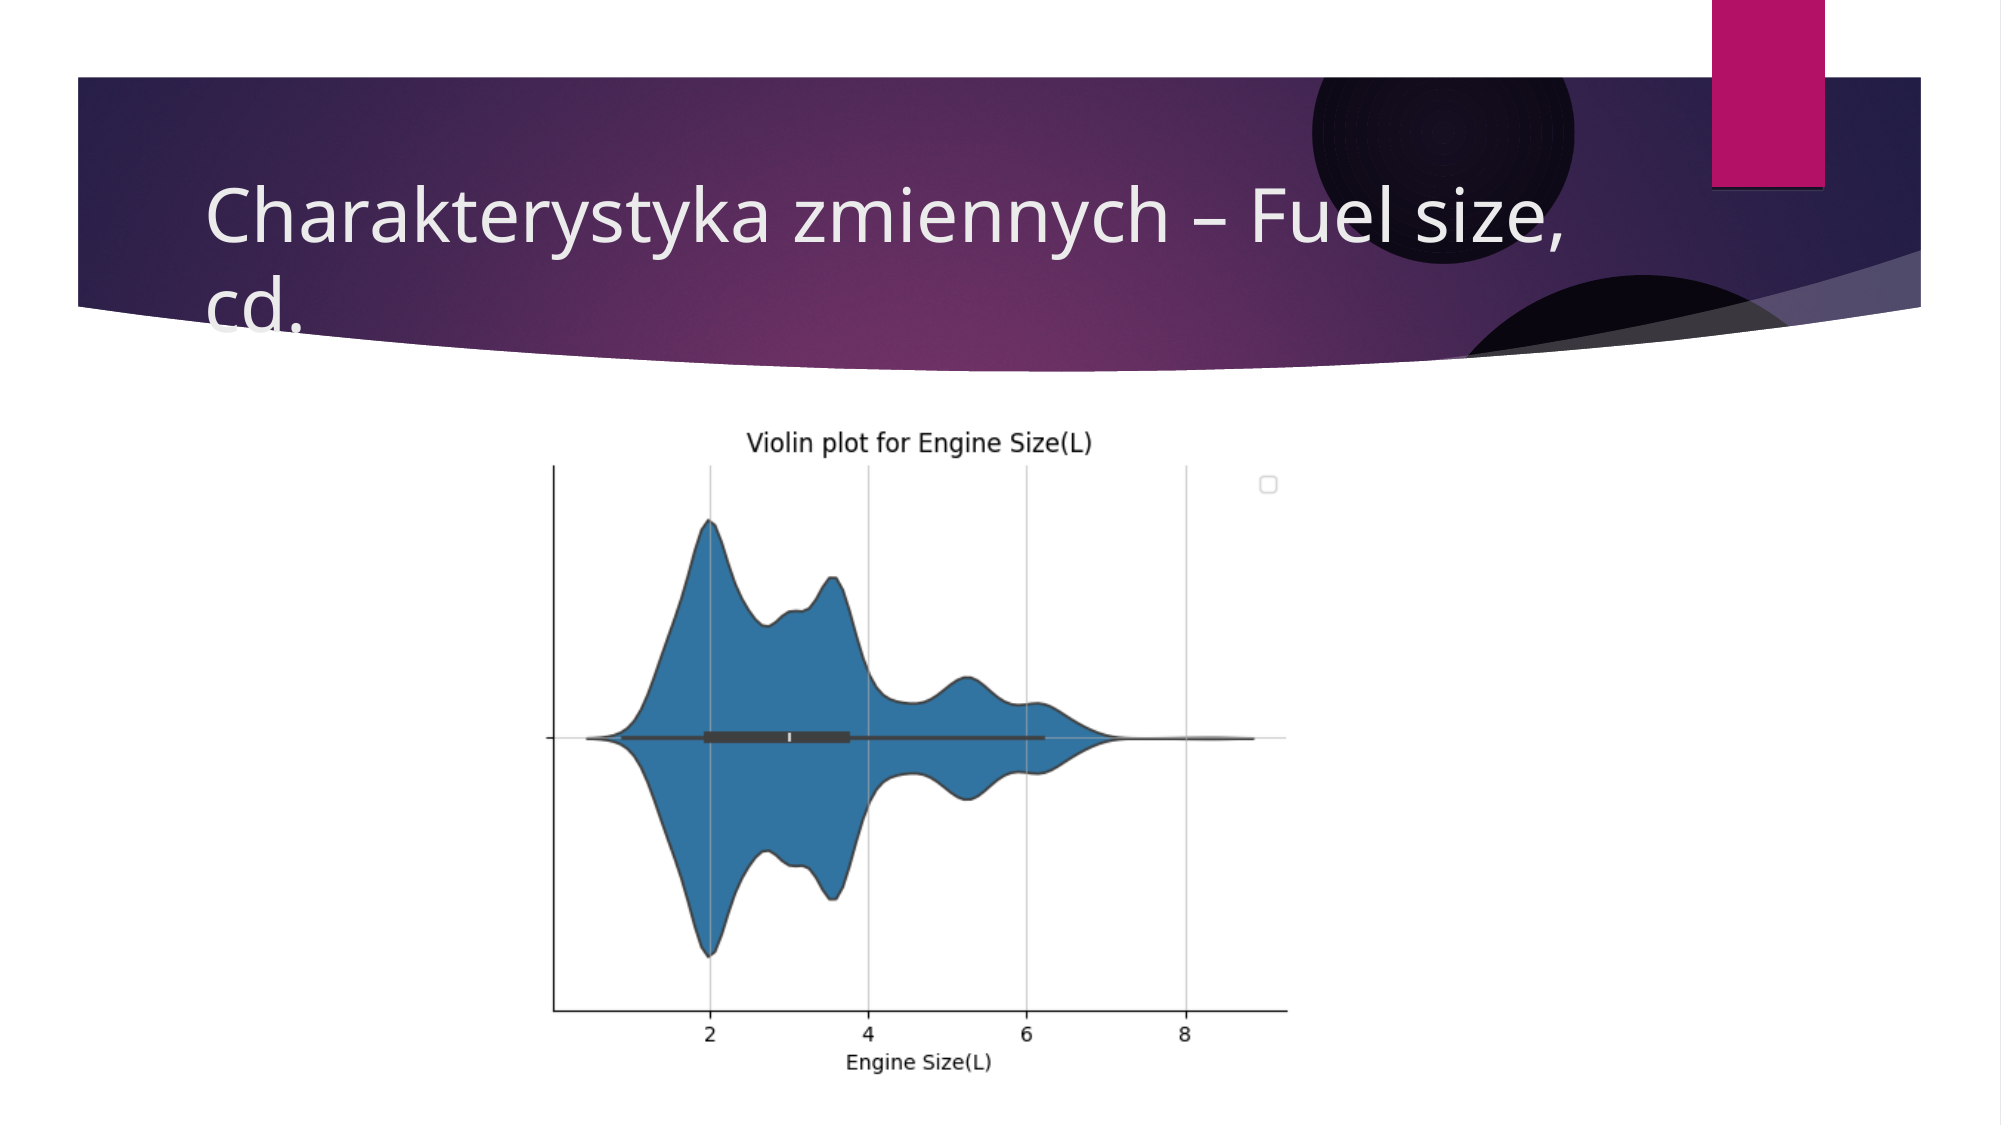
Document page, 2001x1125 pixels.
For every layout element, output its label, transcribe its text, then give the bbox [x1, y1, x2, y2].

title Charakterystyka zmiennych – Fuel size, cd. [189, 159, 1627, 276]
picture [435, 380, 1381, 1089]
